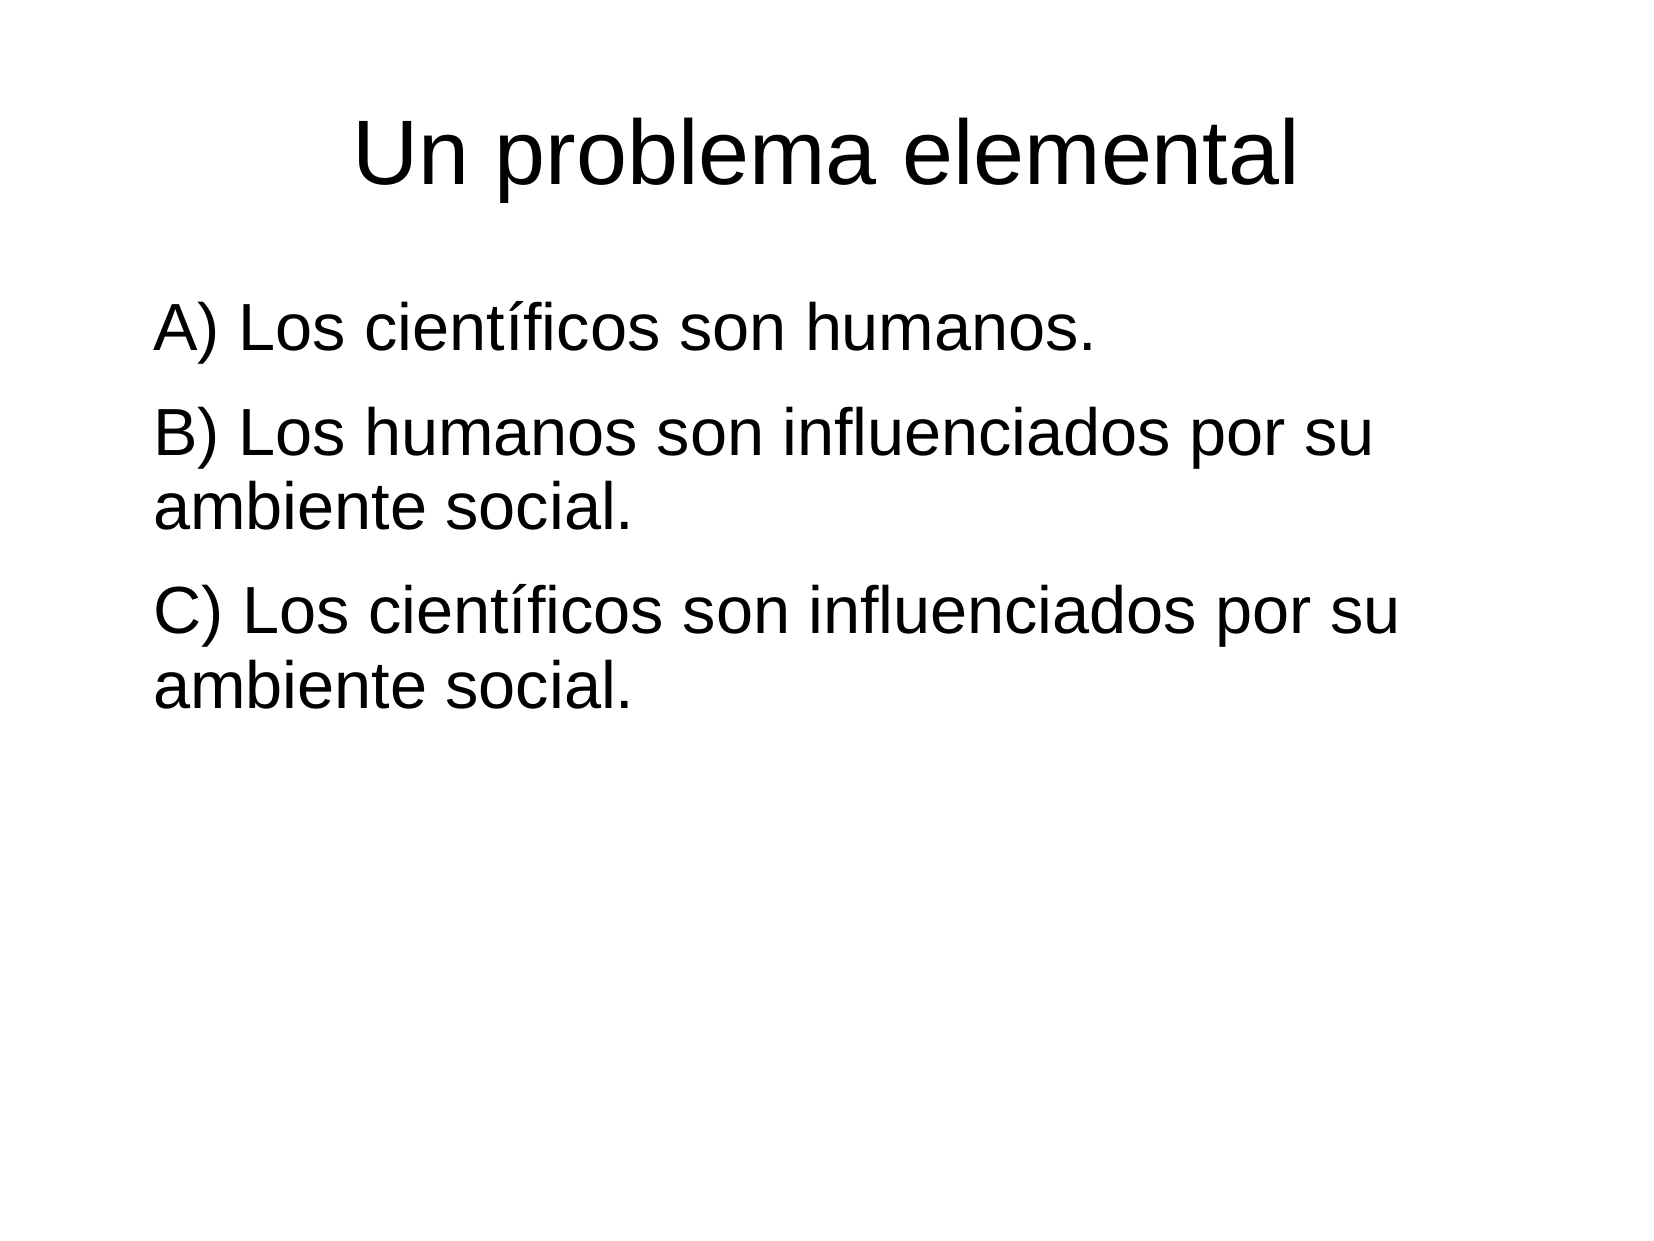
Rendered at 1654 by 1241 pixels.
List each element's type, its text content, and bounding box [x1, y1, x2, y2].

list A) Los científicos son humanos. B) Los humanos son influenciados por su ambiente social. C) Los científicos son influenciados por su ambiente social. [82, 290, 1538, 1010]
title Un problema elemental [82, 49, 1571, 257]
